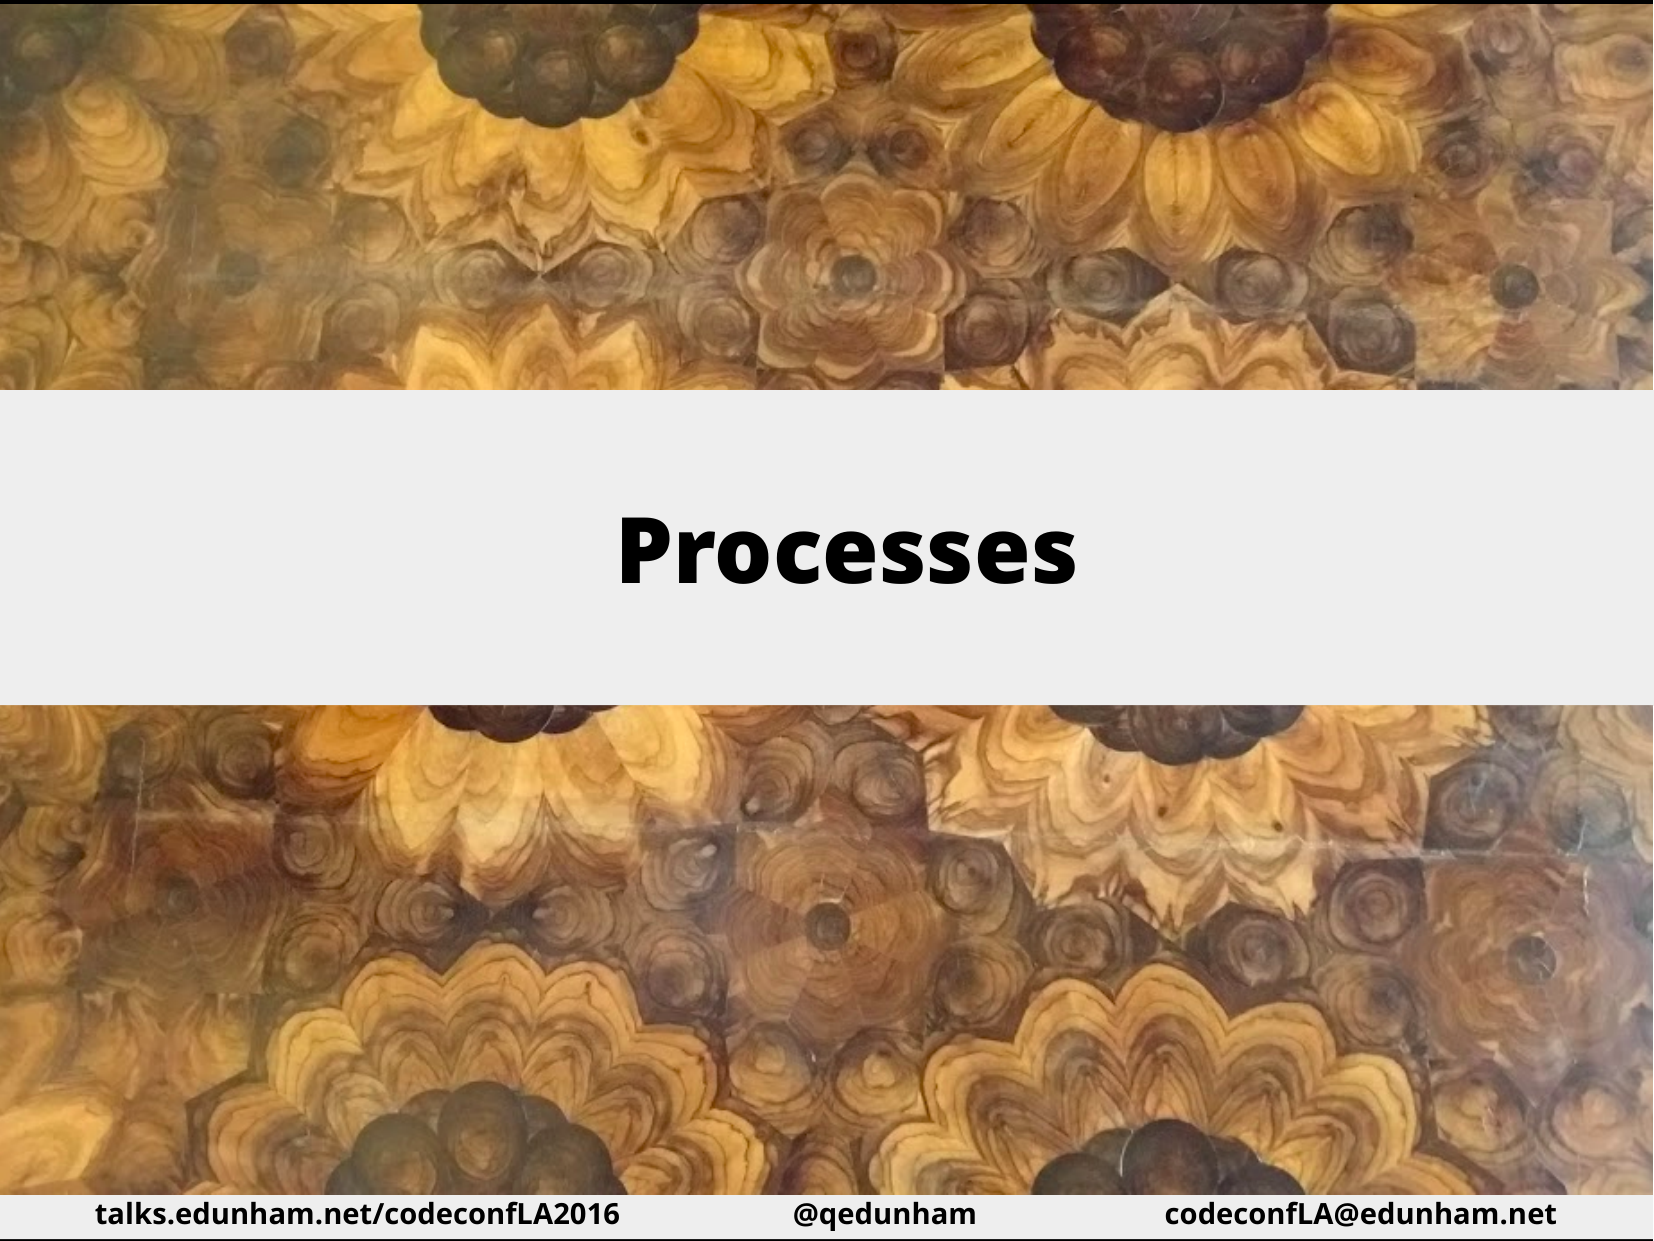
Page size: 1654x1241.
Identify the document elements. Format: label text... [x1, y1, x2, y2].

picture [0, 4, 1653, 390]
title Processes [0, 390, 1653, 706]
picture [0, 706, 1653, 1195]
